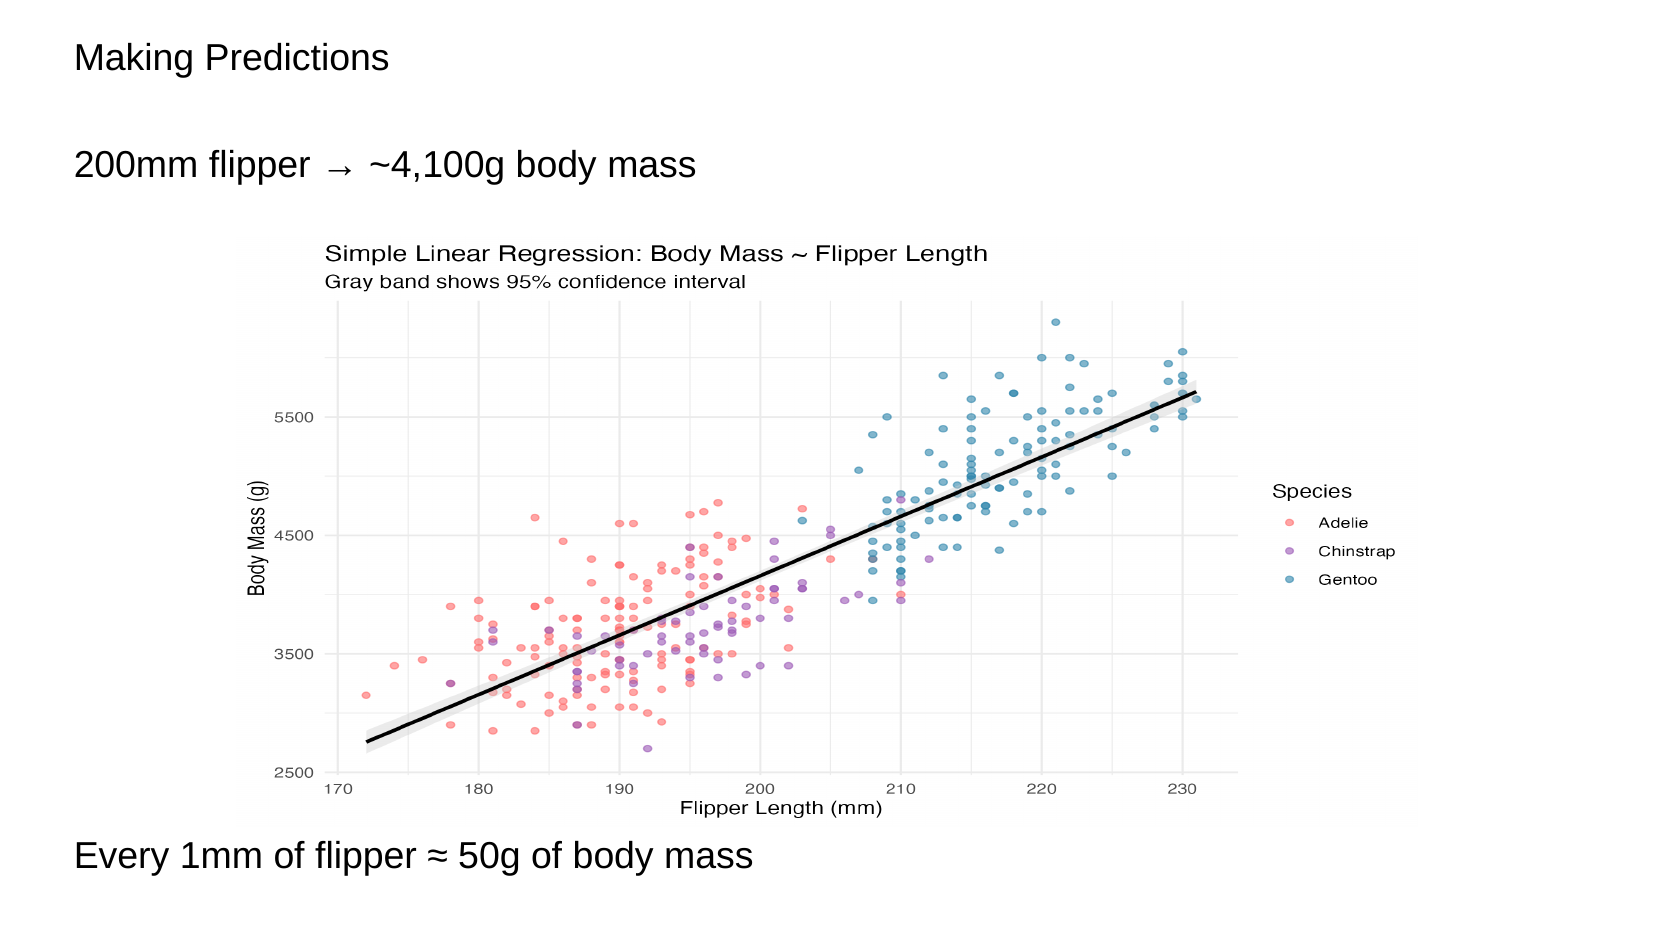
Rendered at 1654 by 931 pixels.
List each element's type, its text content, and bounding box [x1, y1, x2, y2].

text_box 200mm flipper → ~4,100g body mass [59, 135, 1123, 225]
text_box Making Predictions [59, 29, 1123, 135]
text_box Every 1mm of flipper ≈ 50g of body mass [59, 826, 1595, 916]
picture [236, 236, 1418, 826]
